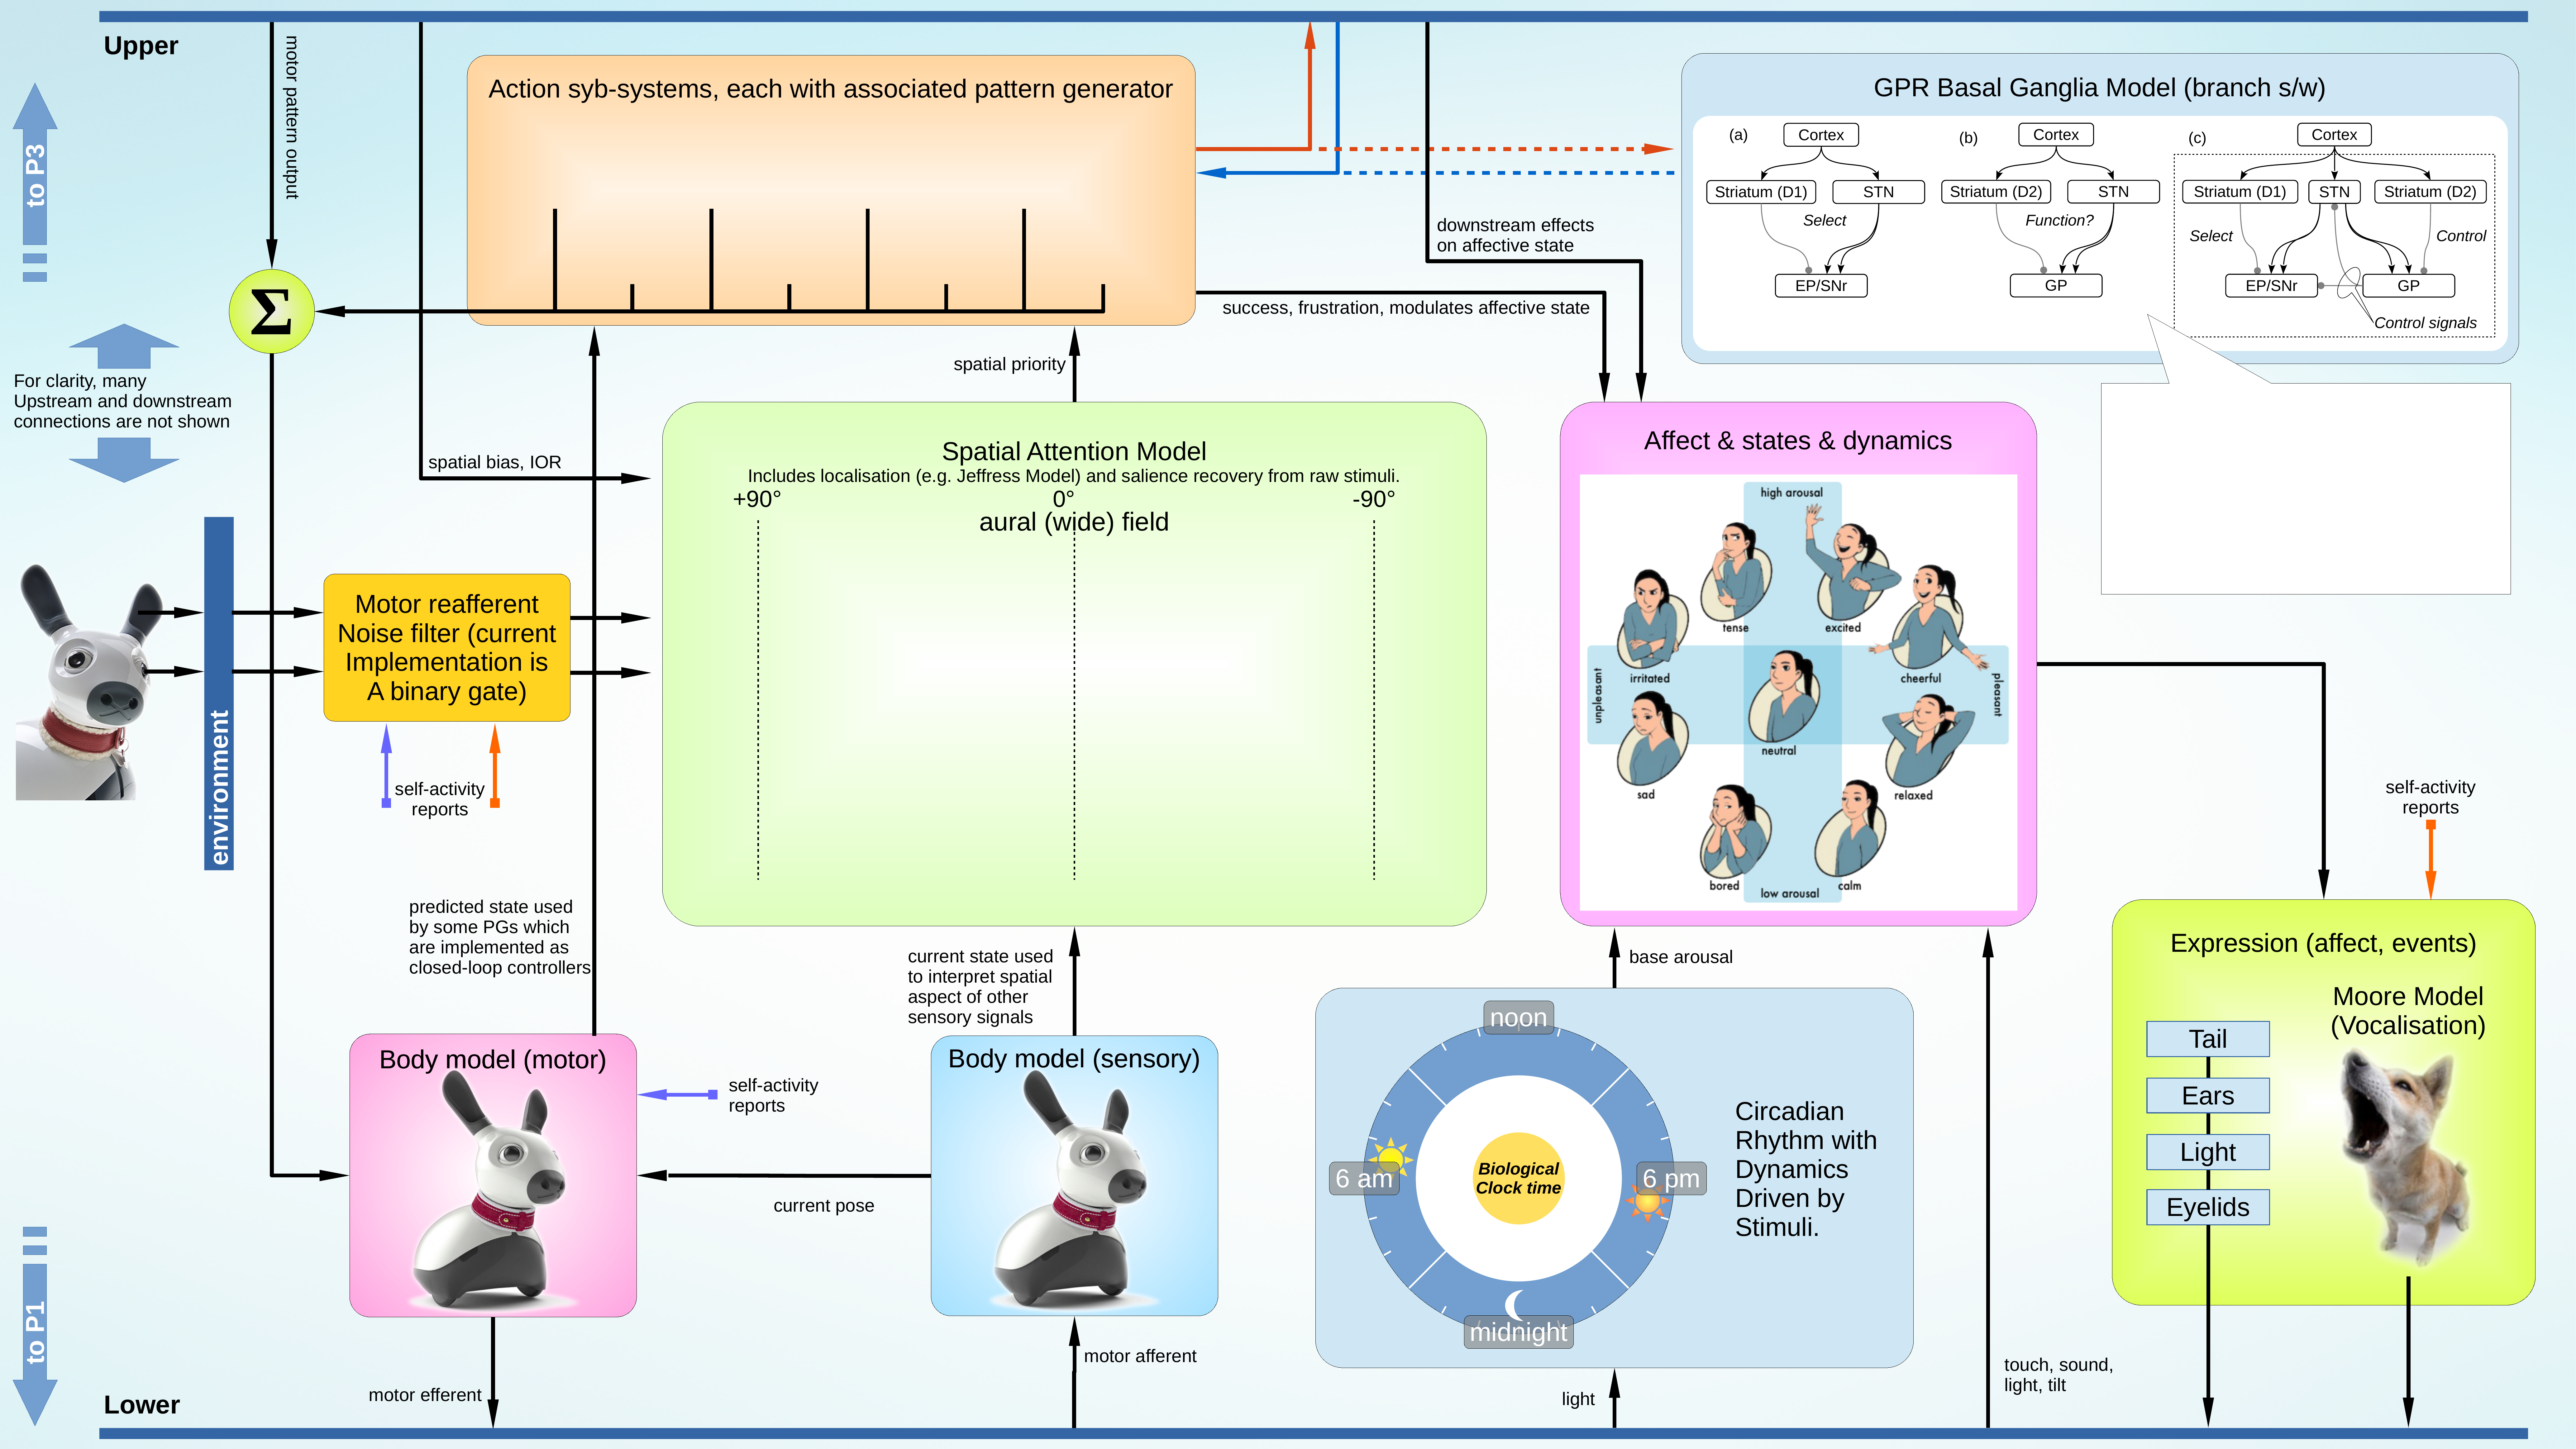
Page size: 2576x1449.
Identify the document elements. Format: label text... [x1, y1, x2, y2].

text_box Biological Clock time [1473, 1132, 1565, 1225]
text_box success, frustration, modulates affective state [1218, 295, 1596, 320]
text_box Cortex [1784, 123, 1859, 146]
text_box Body model (sensory) [983, 1055, 990, 1066]
text_box spatial bias, IOR [424, 450, 570, 475]
text_box noon [1484, 1001, 1554, 1034]
text_box Control [2427, 224, 2496, 247]
text_box Body model (motor) [449, 1056, 455, 1065]
text_box [1560, 402, 2037, 926]
text_box (a) [1693, 123, 1785, 146]
text_box touch, sound, light, tilt [2000, 1352, 2125, 1398]
text_box Affect & states & dynamics [1594, 407, 2003, 474]
text_box STN [2068, 180, 2160, 203]
text_box motor efferent [364, 1382, 489, 1408]
text_box Body model (sensory) [931, 1036, 1218, 1316]
text_box GPR Basal Ganglia Model (branch s/w) [1682, 53, 2519, 364]
text_box to P1 [13, 1264, 58, 1426]
text_box base arousal [1624, 944, 1739, 969]
text_box Expression (affect, events) [2112, 899, 2535, 1305]
text_box predicted state used by some PGs which are implemented as closed-loop controllers [405, 894, 604, 980]
text_box Circadian Rhythm with Dynamics Driven by Stimuli. [1730, 1094, 1904, 1285]
text_box Tail [2147, 1021, 2270, 1057]
text_box Motor reafferent Noise filter (current Implementation is A binary gate) [324, 574, 570, 722]
text_box Body model (motor) [557, 1056, 564, 1065]
text_box self-activity reports [390, 776, 490, 822]
text_box Body model (motor) [457, 1056, 463, 1065]
text_box 6 pm [1637, 1162, 1707, 1195]
text_box Body model (sensory) [1054, 1055, 1061, 1065]
text_box Body model (motor) [485, 1056, 492, 1065]
text_box Body model (sensory) [1039, 1055, 1047, 1065]
text_box midnight [1464, 1315, 1574, 1349]
text_box Cortex [2298, 123, 2372, 146]
text_box GP [2010, 274, 2102, 297]
text_box STN [2309, 180, 2360, 203]
text_box Spatial Attention Model Includes localisation (e.g. Jeffress Model) and salience recovery from raw stimuli. +90° 0° -90° [662, 402, 1487, 926]
text_box Striatum (D2) [1942, 180, 2051, 203]
text_box Select [2177, 225, 2246, 248]
picture [0, 0, 2576, 1449]
text_box to P3 [23, 254, 47, 263]
text_box Moore Model (Vocalisation) [2308, 980, 2509, 1050]
text_box to P1 [23, 1246, 47, 1255]
text_box Body model (sensory) [1027, 1055, 1032, 1065]
text_box downstream effects on affective state [1432, 212, 1616, 258]
text_box to P3 [23, 272, 47, 282]
text_box motor pattern output [280, 31, 306, 204]
text_box Striatum (D1) [1707, 180, 1816, 204]
text_box For clarity, many Upstream and downstream connections are not shown [9, 368, 239, 436]
text_box Striatum (D2) [2375, 180, 2487, 203]
text_box Eyelids [2147, 1189, 2270, 1225]
text_box [1315, 988, 1914, 1368]
text_box Upper [99, 11, 2528, 22]
text_box Body model (sensory) [1132, 1055, 1139, 1065]
text_box Control signals [2380, 311, 2472, 334]
text_box current state used to interpret spatial aspect of other sensory signals [903, 944, 1062, 1030]
text_box (b) [1923, 126, 2015, 150]
text_box Σ [229, 269, 315, 354]
text_box Body model (motor) [350, 1034, 637, 1317]
text_box Body model (sensory) [1159, 1055, 1166, 1066]
text_box to P1 [23, 1227, 47, 1237]
text_box [1693, 116, 2511, 594]
text_box Select [1779, 209, 1871, 232]
text_box Body model (sensory) [1018, 1055, 1024, 1065]
text_box motor afferent [1079, 1343, 1203, 1369]
text_box to P3 [13, 83, 58, 245]
text_box current pose [769, 1193, 881, 1218]
text_box self-activity reports [2381, 775, 2481, 820]
text_box Body model (motor) [536, 1056, 541, 1065]
text_box environment [204, 517, 234, 870]
text_box spatial priority [949, 351, 1086, 379]
text_box Light [2147, 1134, 2270, 1170]
text_box GP [2363, 274, 2455, 297]
text_box Lower [99, 1428, 2528, 1439]
text_box Body model (motor) [578, 1056, 586, 1067]
text_box aural (wide) field [703, 504, 1447, 540]
text_box (c) [2151, 126, 2244, 150]
text_box EP/SNr [1775, 274, 1868, 297]
text_box [69, 324, 179, 369]
text_box Cortex [2019, 123, 2094, 146]
text_box light [1557, 1386, 1603, 1411]
text_box Body model (motor) [400, 1056, 407, 1067]
text_box Striatum (D1) [2182, 180, 2298, 203]
text_box [69, 438, 179, 483]
text_box Function? [2014, 208, 2106, 232]
text_box Body model (motor) [470, 1056, 478, 1065]
text_box EP/SNr [2225, 274, 2318, 297]
text_box Action syb-systems, each with associated pattern generator [467, 55, 1195, 326]
text_box self-activity reports [724, 1072, 824, 1118]
text_box 6 am [1329, 1162, 1400, 1195]
text_box Body model (motor) [414, 1056, 421, 1065]
text_box Ears [2147, 1078, 2270, 1113]
text_box STN [1833, 180, 1925, 204]
text_box Body model (motor) [544, 1056, 550, 1065]
